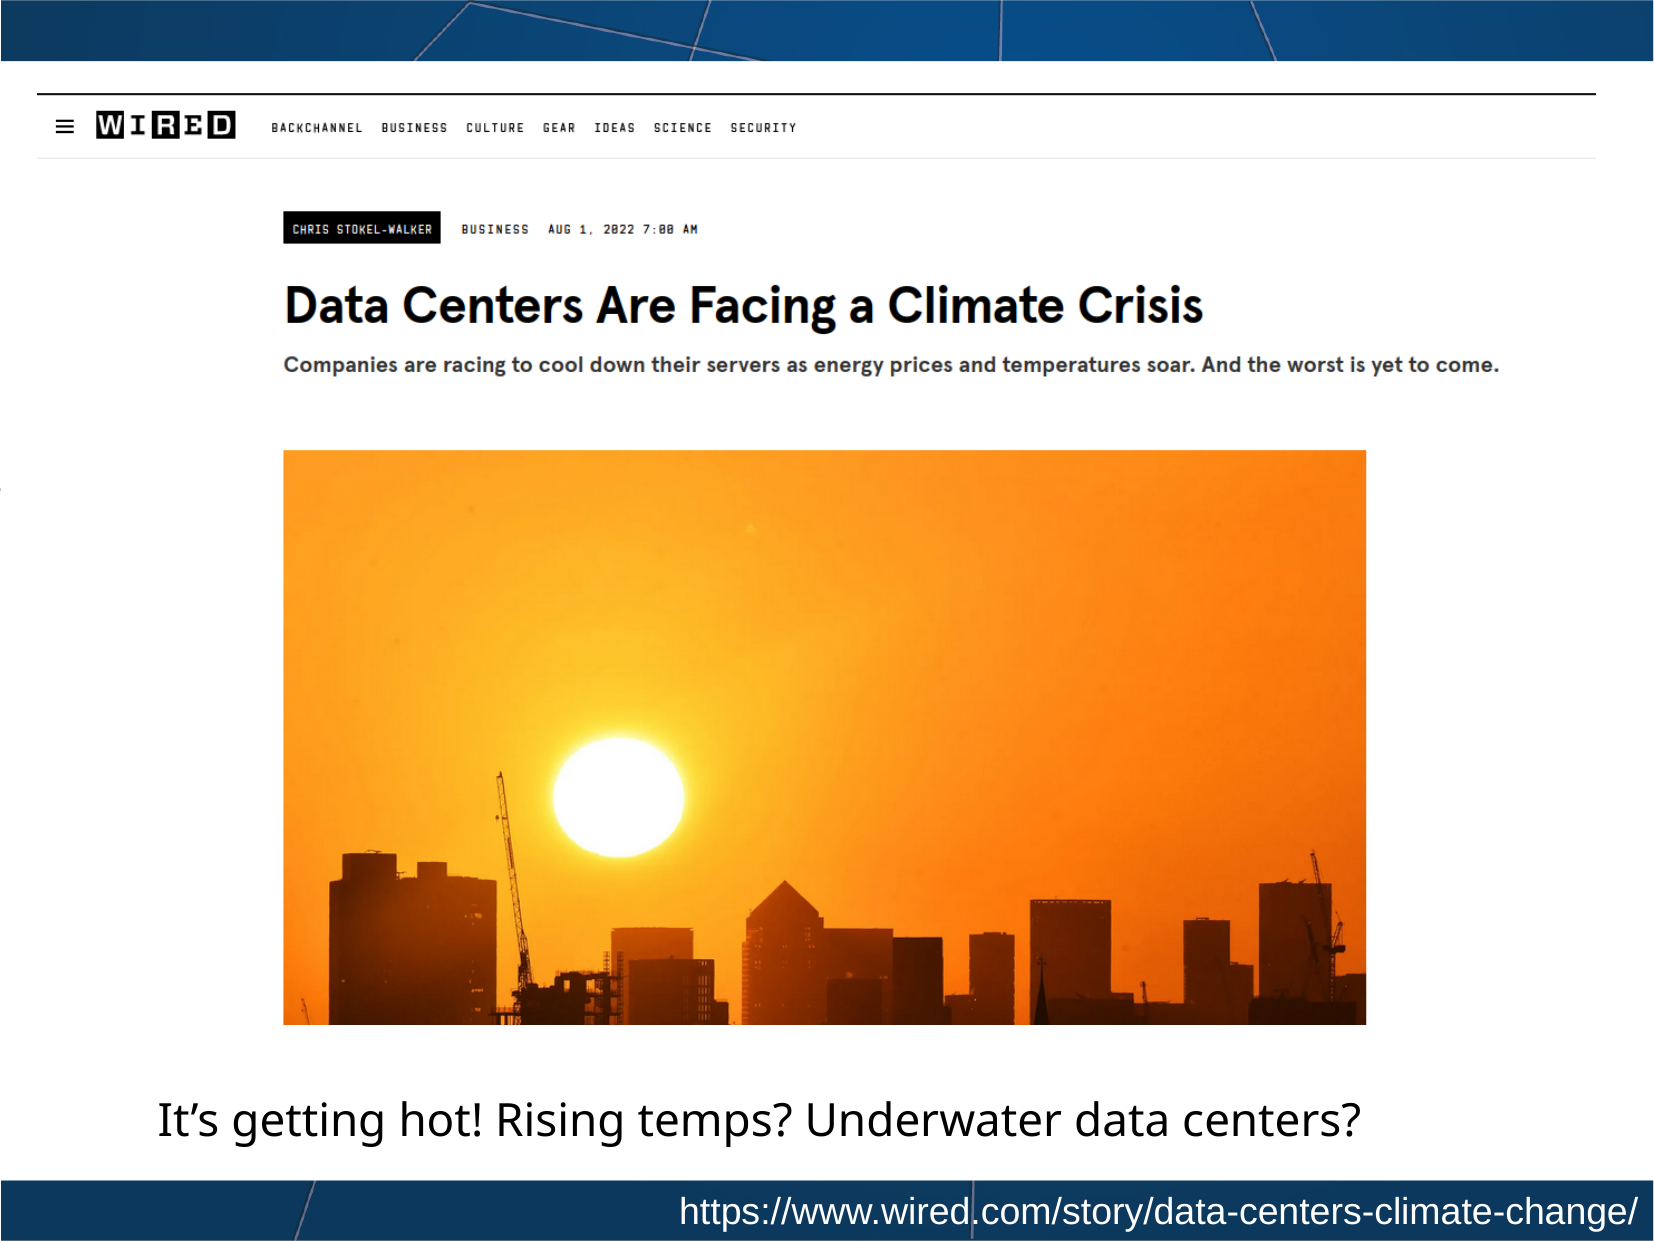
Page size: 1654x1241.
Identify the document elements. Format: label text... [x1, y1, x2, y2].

list It’s getting hot! Rising temps? Underwater data centers? [86, 1087, 1576, 1201]
picture [0, 0, 1654, 1241]
text_box https://www.wired.com/story/data-centers-climate-change/ [664, 1183, 1654, 1241]
